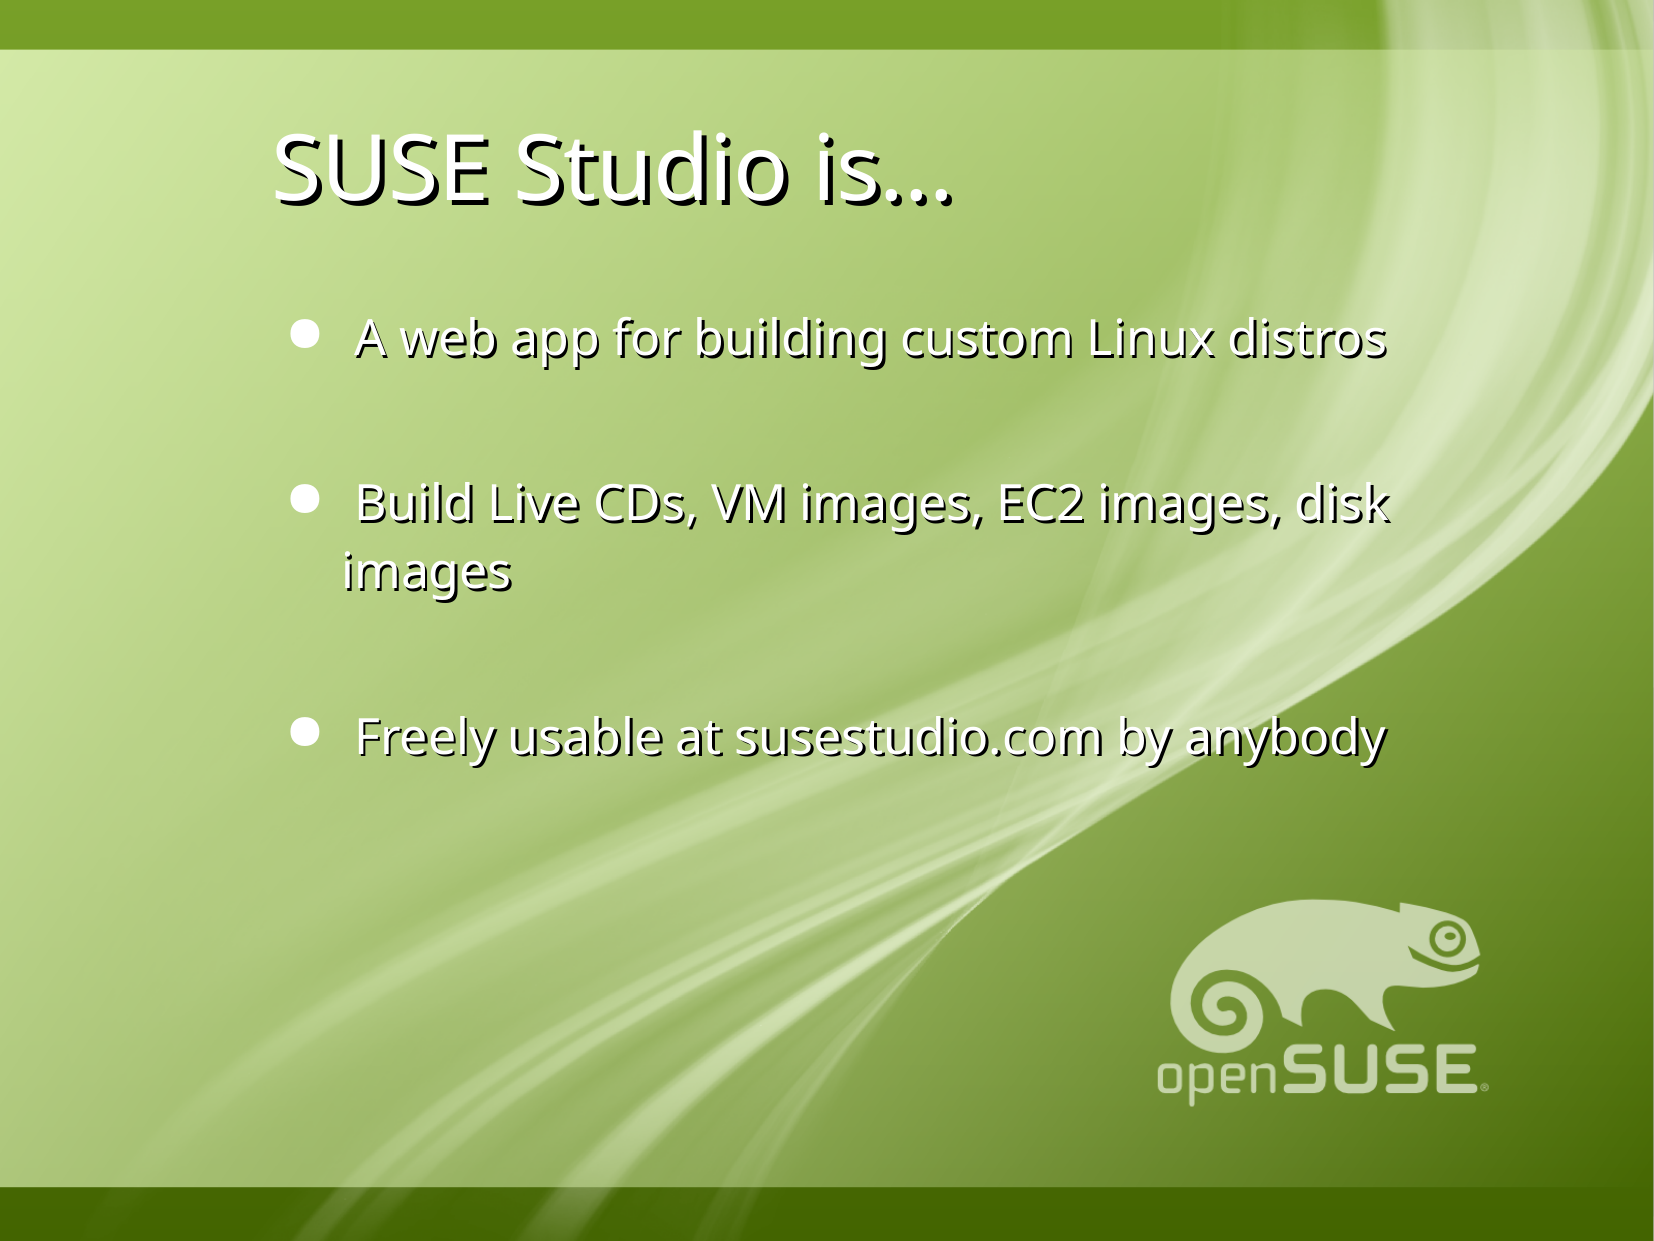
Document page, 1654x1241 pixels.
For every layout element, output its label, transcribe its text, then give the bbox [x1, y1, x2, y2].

list A web app for building custom Linux distros Build Live CDs, VM images, EC2 images, disk images Freely usable at susestudio.com by anybody [270, 294, 1418, 1097]
picture [0, 0, 1654, 1241]
title SUSE Studio is... [271, 67, 1553, 263]
